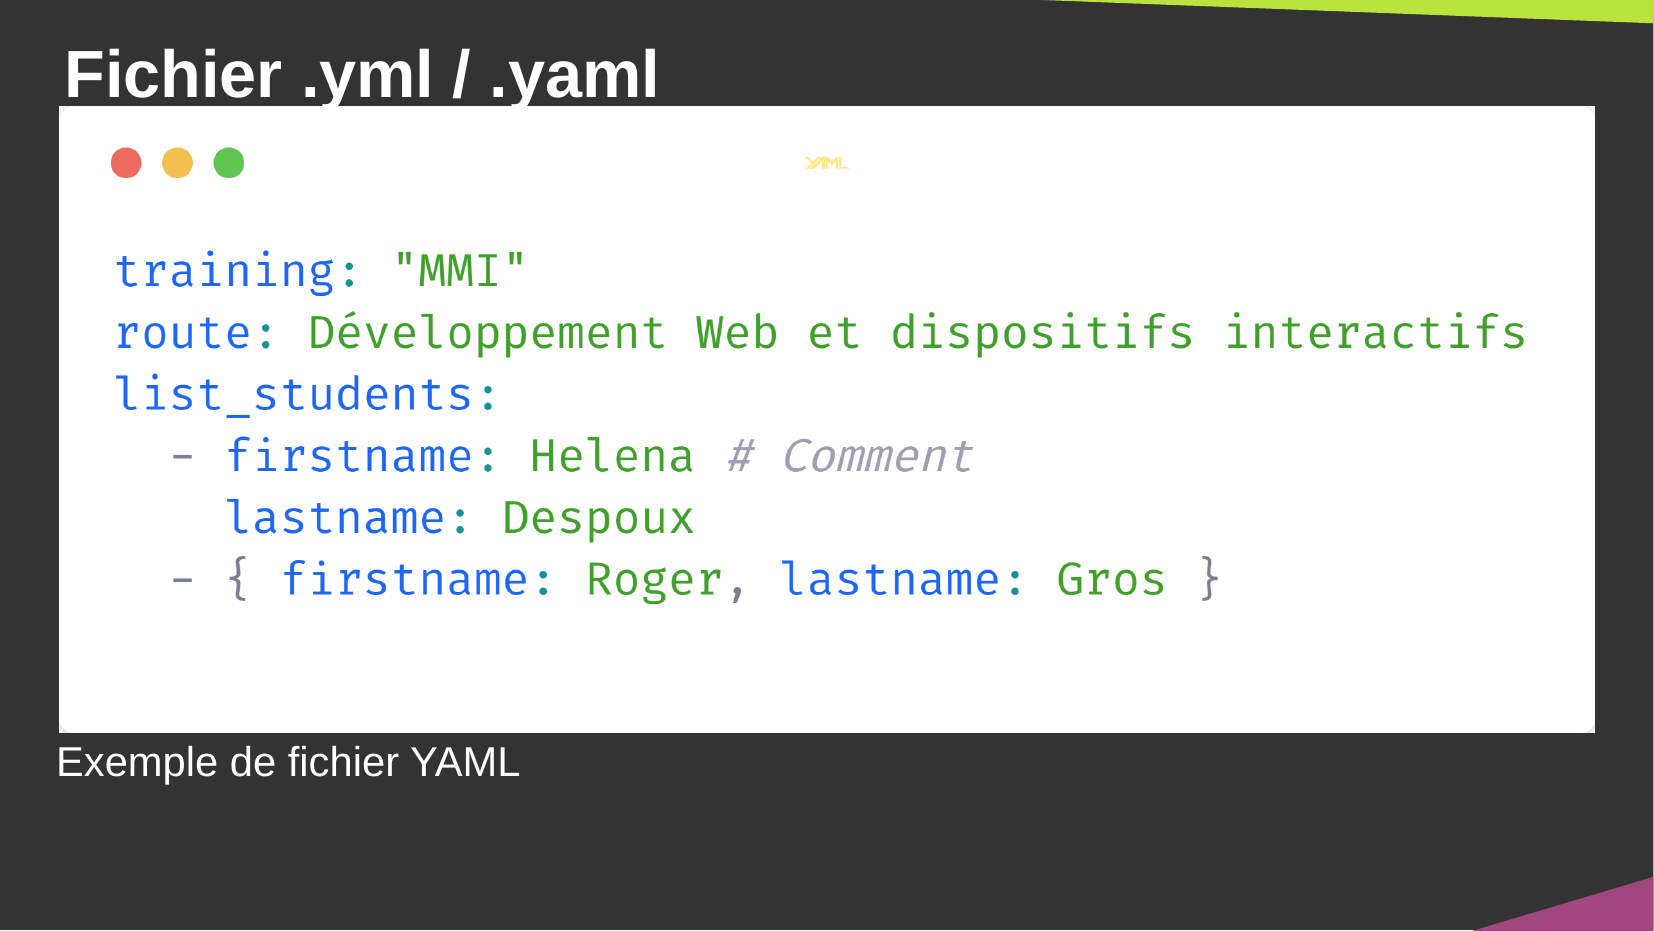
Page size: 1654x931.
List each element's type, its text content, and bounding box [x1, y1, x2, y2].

text_box Exemple de fichier YAML [41, 731, 1176, 815]
text_box [1471, 876, 1654, 931]
text_box [1042, 0, 1654, 24]
title Fichier .yml / .yaml [64, 37, 1105, 106]
picture [59, 106, 1595, 733]
